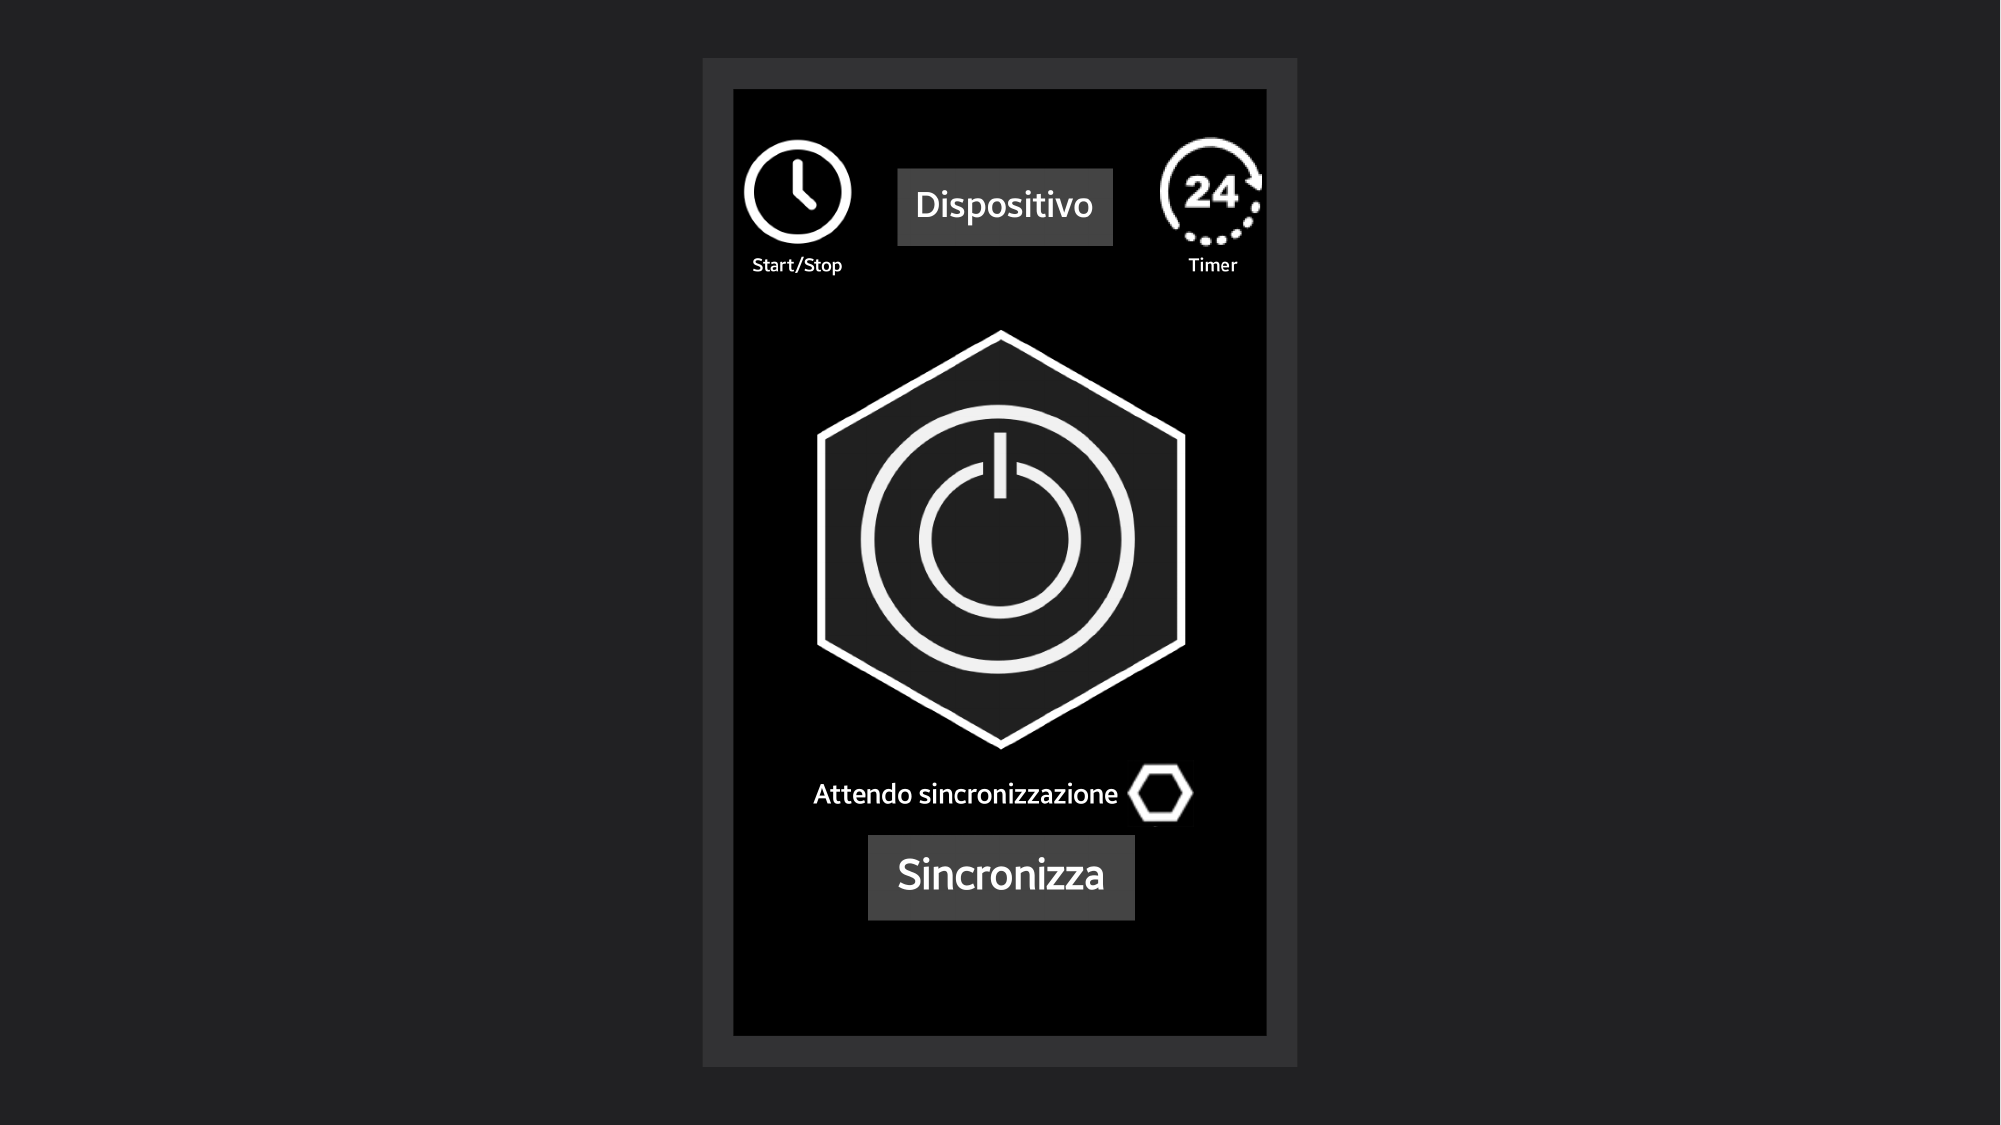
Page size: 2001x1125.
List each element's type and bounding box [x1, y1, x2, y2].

picture [733, 89, 1267, 1036]
text_box [0, 0, 2000, 1125]
